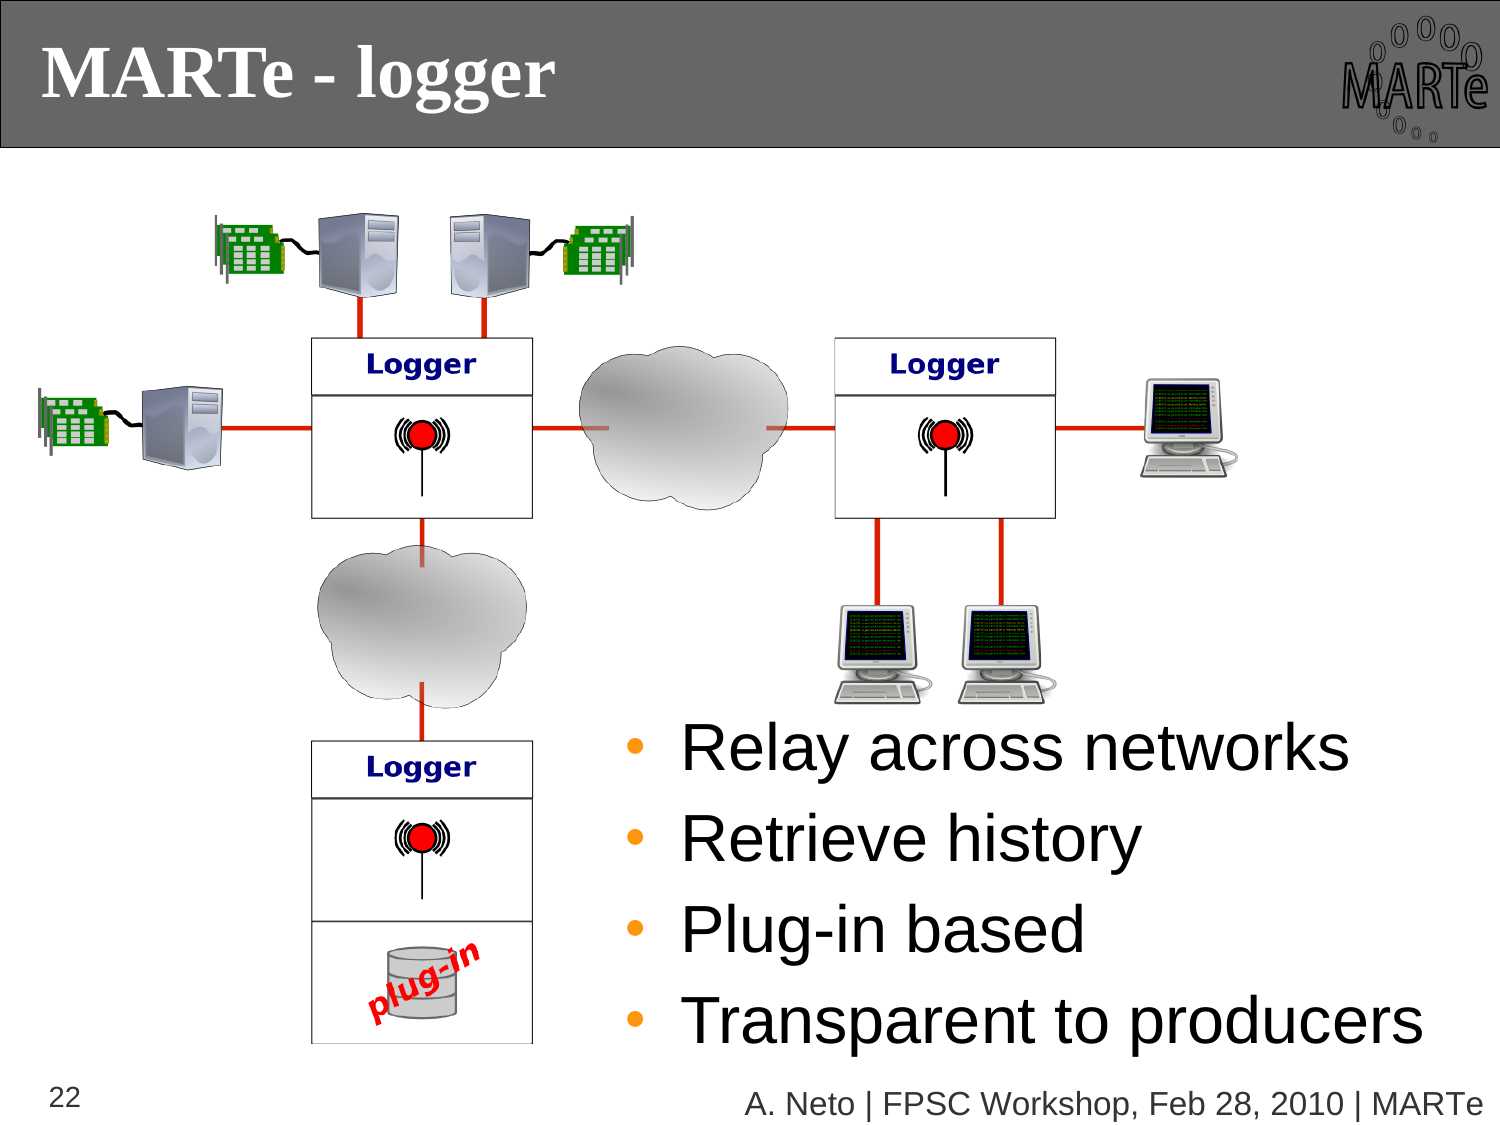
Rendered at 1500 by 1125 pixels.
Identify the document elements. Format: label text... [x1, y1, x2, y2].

picture [38, 213, 1238, 1045]
title MARTe - logger [41, 0, 1129, 148]
list Relay across networks Retrieve history Plug-in based Transparent to producers [623, 706, 1449, 1082]
picture [1340, 0, 1489, 148]
